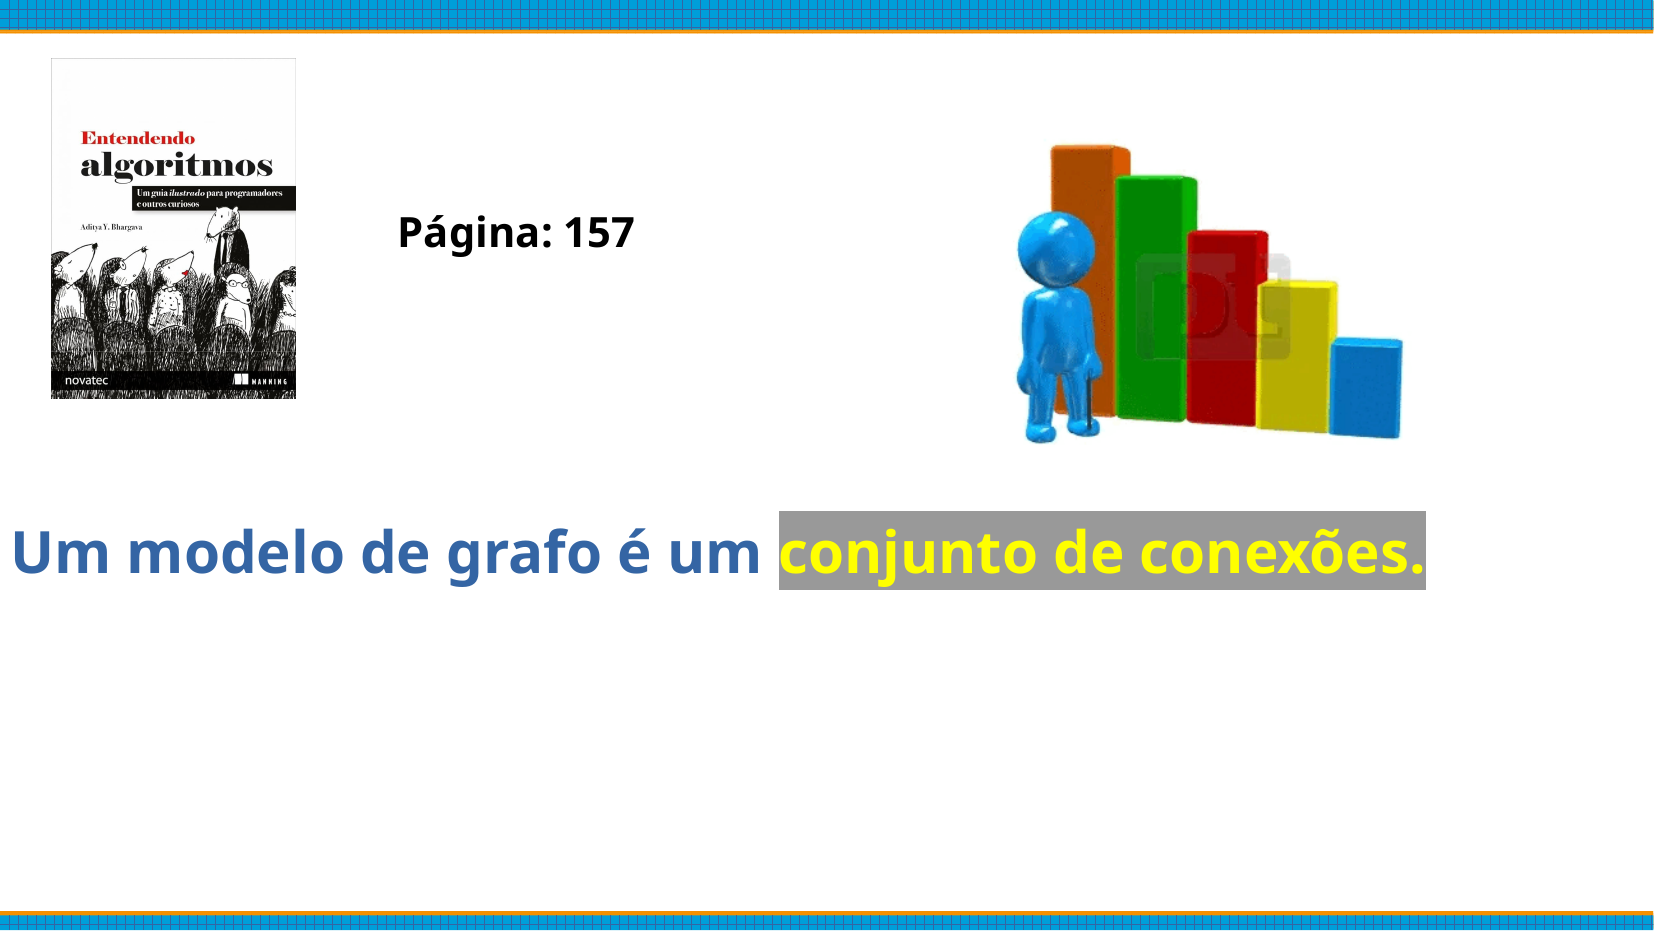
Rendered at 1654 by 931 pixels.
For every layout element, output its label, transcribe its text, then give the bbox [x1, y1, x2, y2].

picture [51, 58, 296, 399]
picture [1003, 88, 1427, 511]
text_box Um modelo de grafo é um conjunto de conexões. [4, 505, 1624, 597]
subtitle Página: 157 [324, 107, 709, 355]
